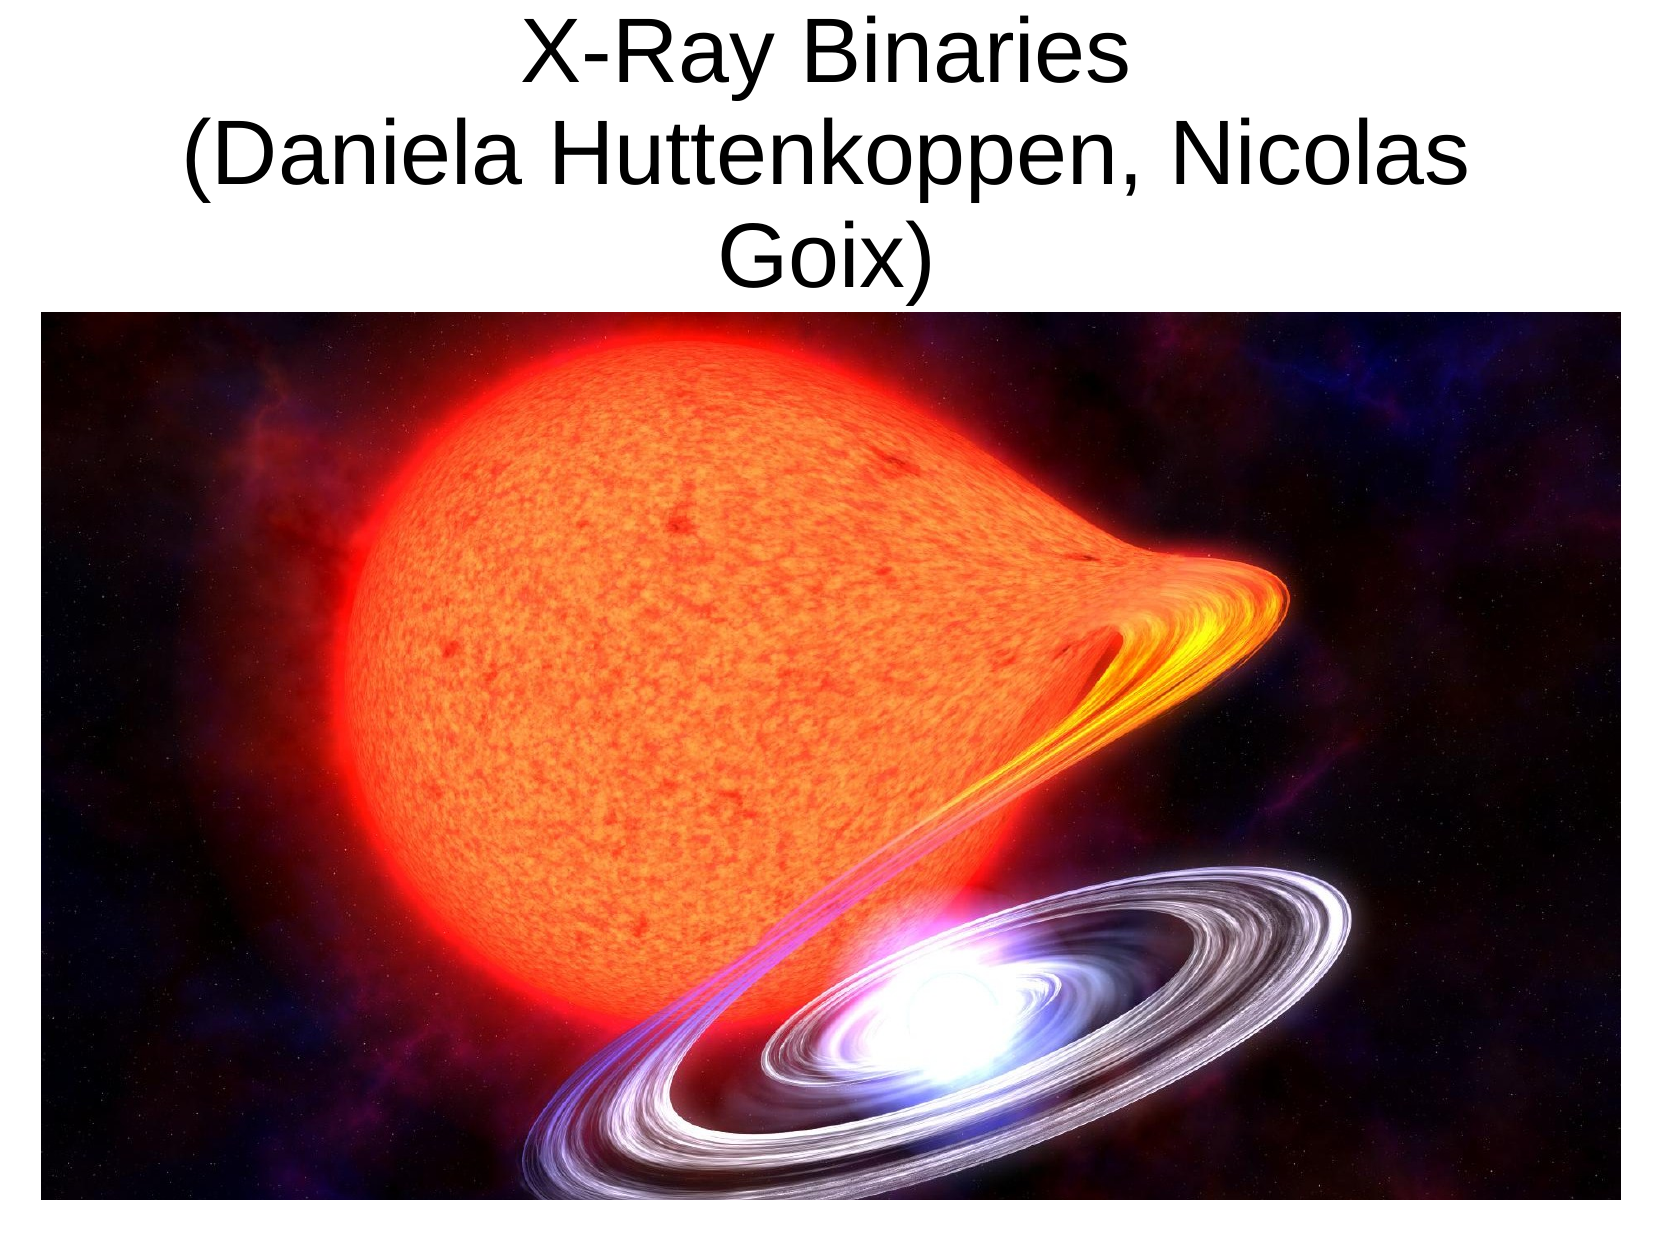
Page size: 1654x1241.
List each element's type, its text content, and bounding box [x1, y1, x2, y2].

title X-Ray Binaries (Daniela Huttenkoppen, Nicolas Goix) [82, 0, 1571, 307]
picture [41, 312, 1621, 1201]
